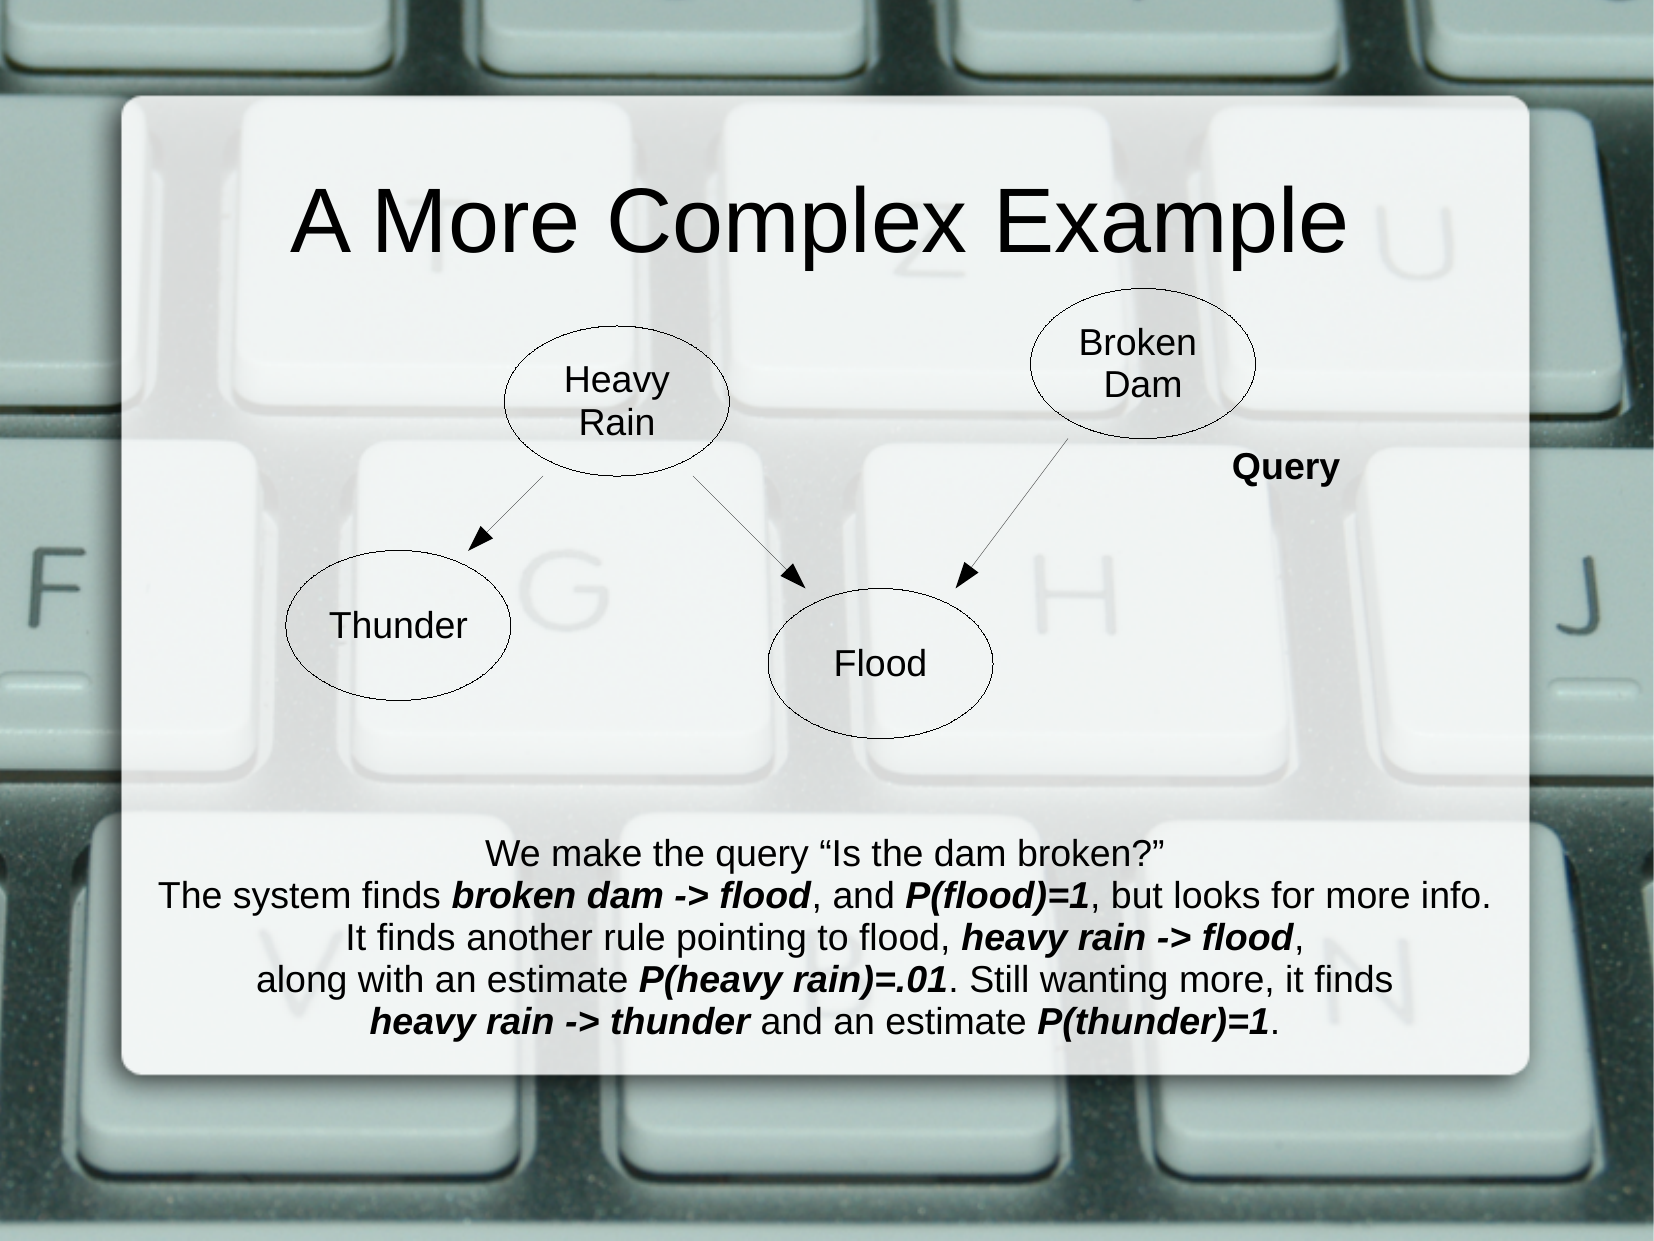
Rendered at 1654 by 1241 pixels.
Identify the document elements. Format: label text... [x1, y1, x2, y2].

text_box Query [1217, 438, 1355, 496]
picture [0, 0, 1654, 1241]
text_box Heavy Rain [504, 325, 730, 477]
text_box Flood [768, 588, 994, 739]
title A More Complex Example [135, 125, 1506, 318]
text_box We make the query “Is the dam broken?” The system finds broken dam -> flood, and P(flood)=1, but looks for more info. It finds another rule pointing to flood, heavy rain -> flood, along with an estimate P(heavy rain)=.01. Still wanting more, it finds heavy rain -> thunder and an estimate P(thunder)=1. [143, 825, 1508, 1050]
text_box Broken Dam [1030, 288, 1256, 439]
text_box Thunder [285, 550, 511, 701]
